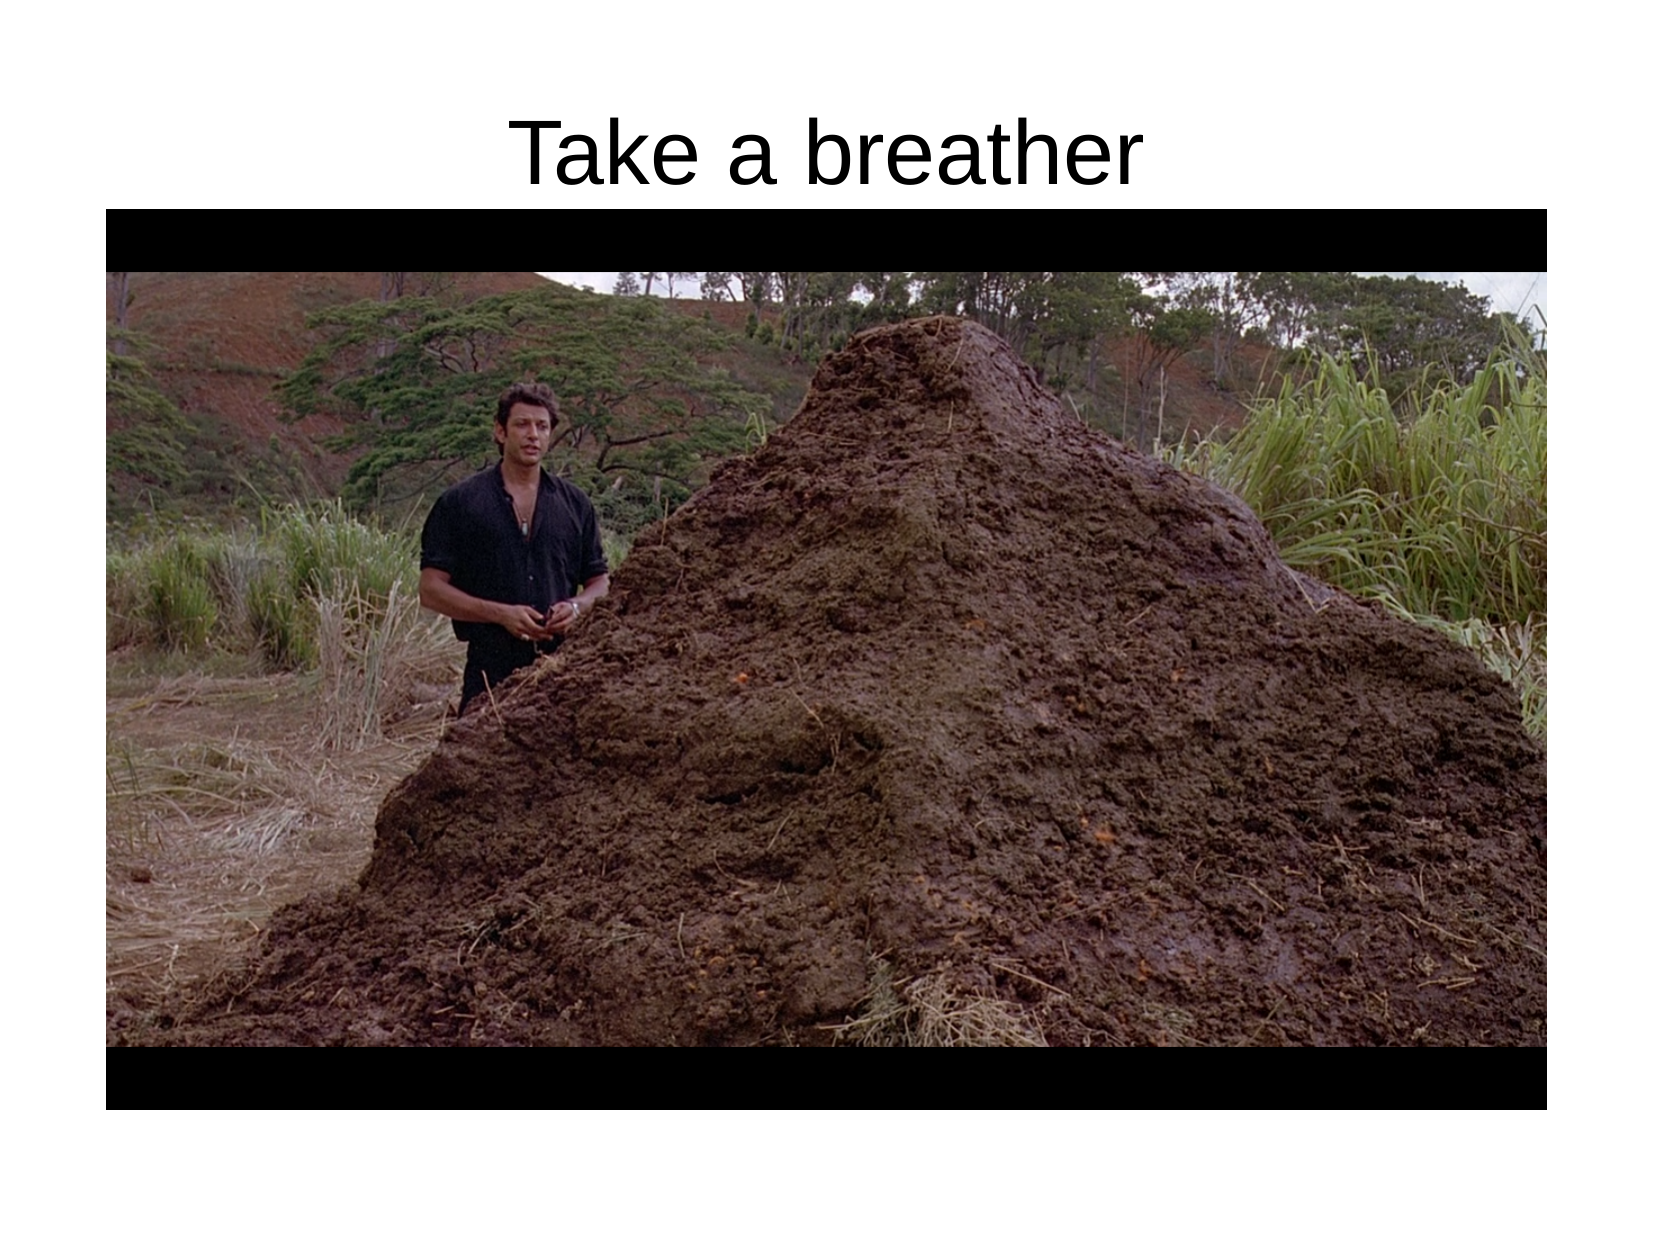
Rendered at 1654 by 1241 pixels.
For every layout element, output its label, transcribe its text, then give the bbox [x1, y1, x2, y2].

picture [106, 209, 1547, 1111]
title Take a breather [82, 49, 1571, 257]
